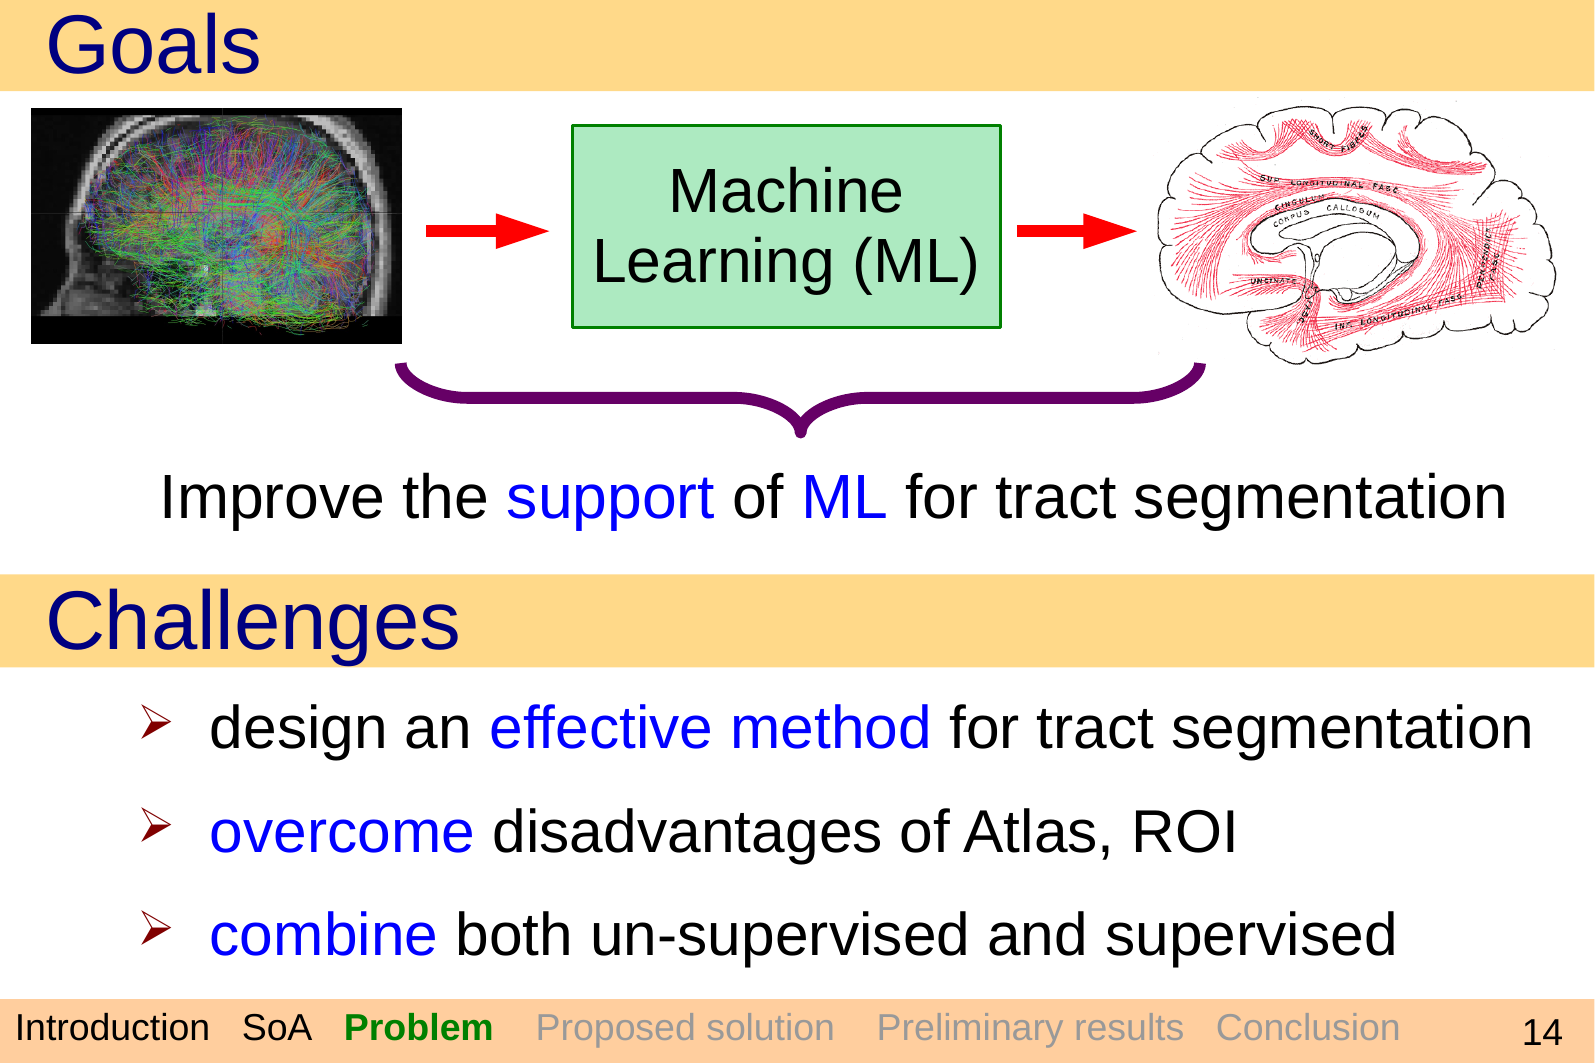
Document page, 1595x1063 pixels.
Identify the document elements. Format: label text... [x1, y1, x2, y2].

text_box Introduction SoA Problem Proposed solution Preliminary results Conclusion [0, 999, 1595, 1063]
picture [31, 108, 402, 344]
title Goals [0, 0, 1595, 92]
title Challenges [0, 574, 1595, 668]
picture [1153, 97, 1562, 366]
text_box <number> [1377, 1003, 1579, 1063]
list Machine Learning (ML) [572, 125, 1001, 328]
list design an effective method for tract segmentation overcome disadvantages of Atlas, ROI combine both un-supervised and supervised [112, 671, 1576, 1001]
list Improve the support of ML for tract segmentation [3, 462, 1595, 574]
